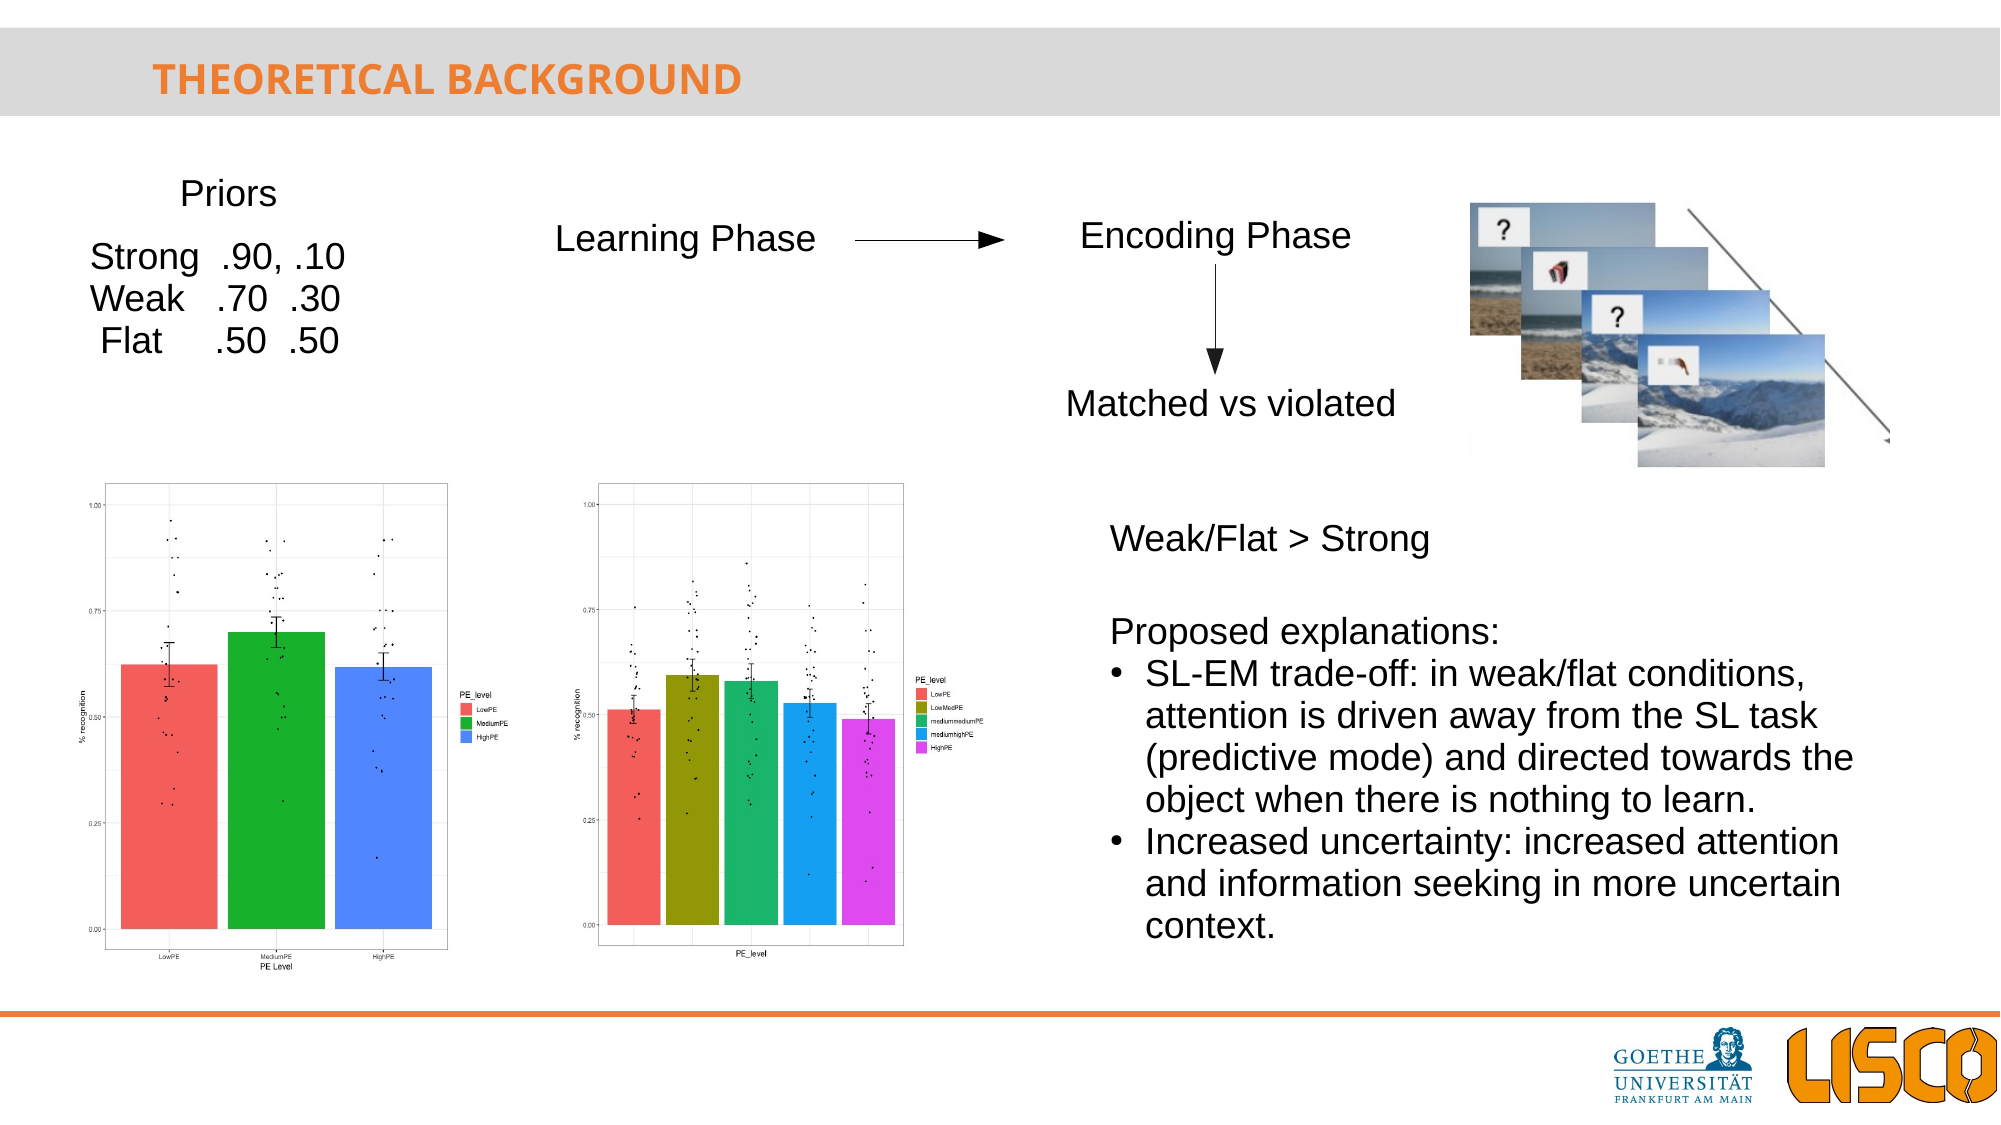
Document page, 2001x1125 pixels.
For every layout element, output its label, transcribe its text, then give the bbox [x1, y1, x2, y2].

text_box Strong .90, .10 Weak .70 .30 Flat .50 .50 [75, 228, 1096, 369]
text_box Matched vs violated [1050, 375, 1441, 432]
text_box Weak/Flat > Strong [1095, 510, 1876, 567]
text_box Learning Phase [540, 210, 1066, 267]
picture [1470, 194, 1890, 480]
picture [1733, 1027, 1752, 1067]
picture [1787, 1027, 1997, 1103]
text_box Priors [165, 164, 361, 264]
text_box [0, 27, 2000, 116]
picture [75, 479, 516, 976]
text_box Proposed explanations: SL-EM trade-off: in weak/flat conditions, attention is driven away from the SL task (predictive mode) and directed towards the object when there is nothing to learn. Increased uncertainty: increased attention and information seeking in more uncertain context. [1095, 603, 1876, 954]
text_box Encoding Phase [1065, 207, 1470, 265]
picture [1614, 1027, 1752, 1103]
text_box THEORETICAL BACKGROUND [137, 45, 769, 110]
picture [570, 479, 991, 962]
